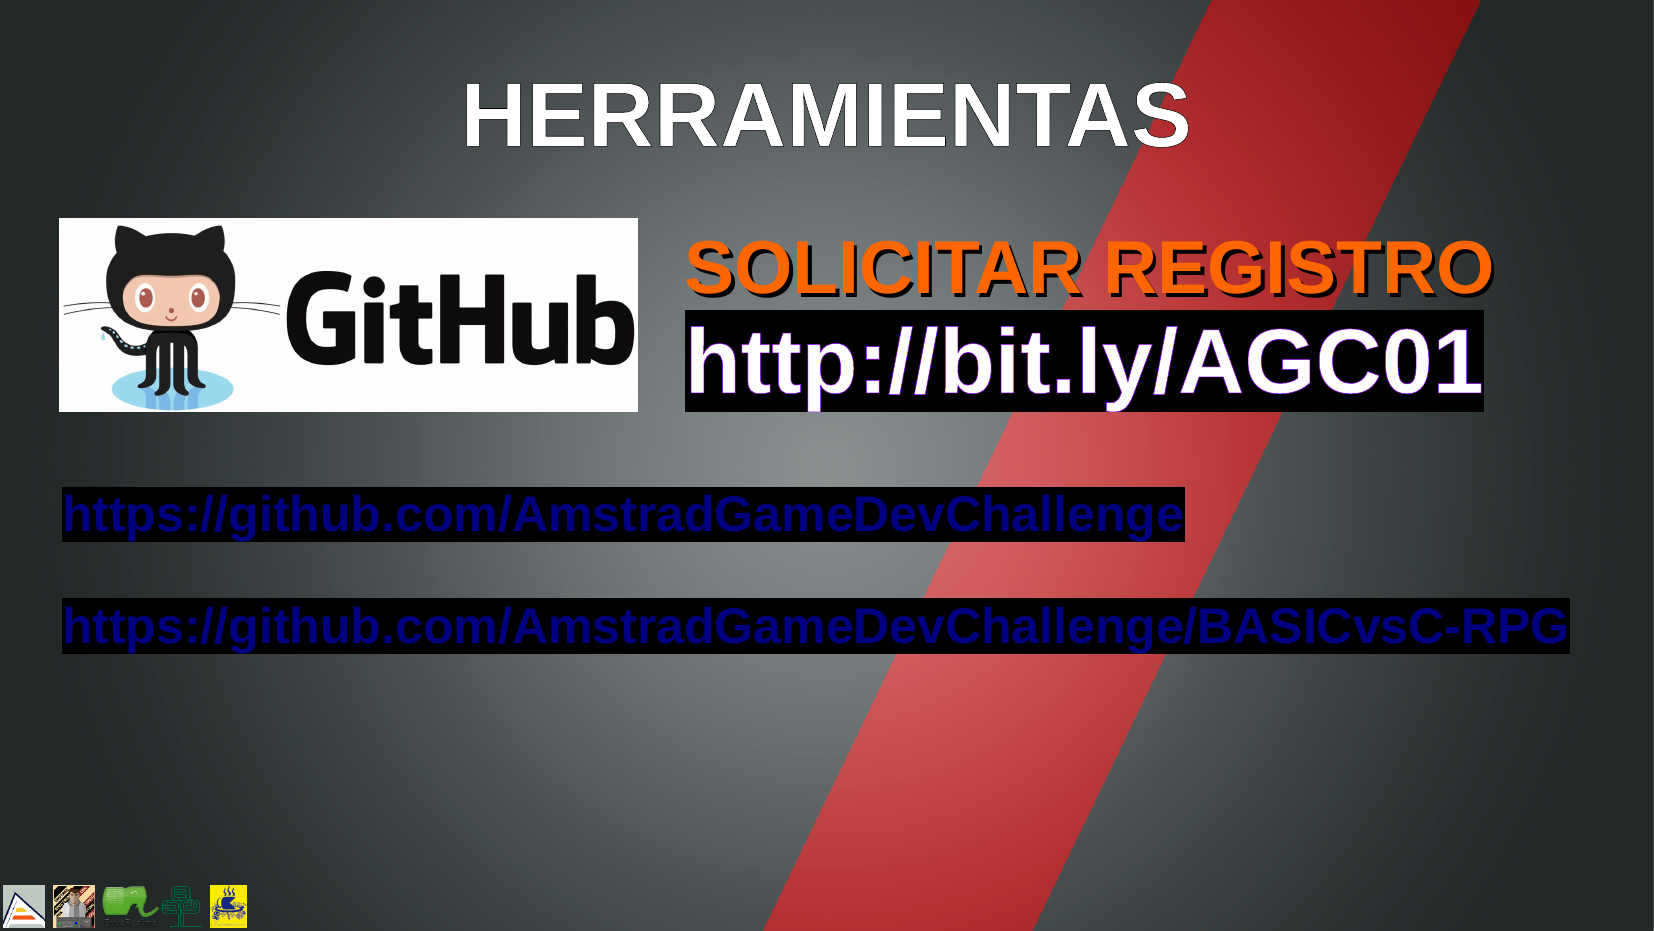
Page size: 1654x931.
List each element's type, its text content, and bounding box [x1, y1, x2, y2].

text_box https://github.com/AmstradGameDevChallenge https://github.com/AmstradGameDevChallenge/BASICvsC-RPG [47, 479, 1642, 662]
text_box SOLICITAR REGISTRO http://bit.ly/AGC01 [670, 218, 1595, 420]
picture [0, 0, 1654, 931]
title HERRAMIENTAS [82, 37, 1571, 193]
